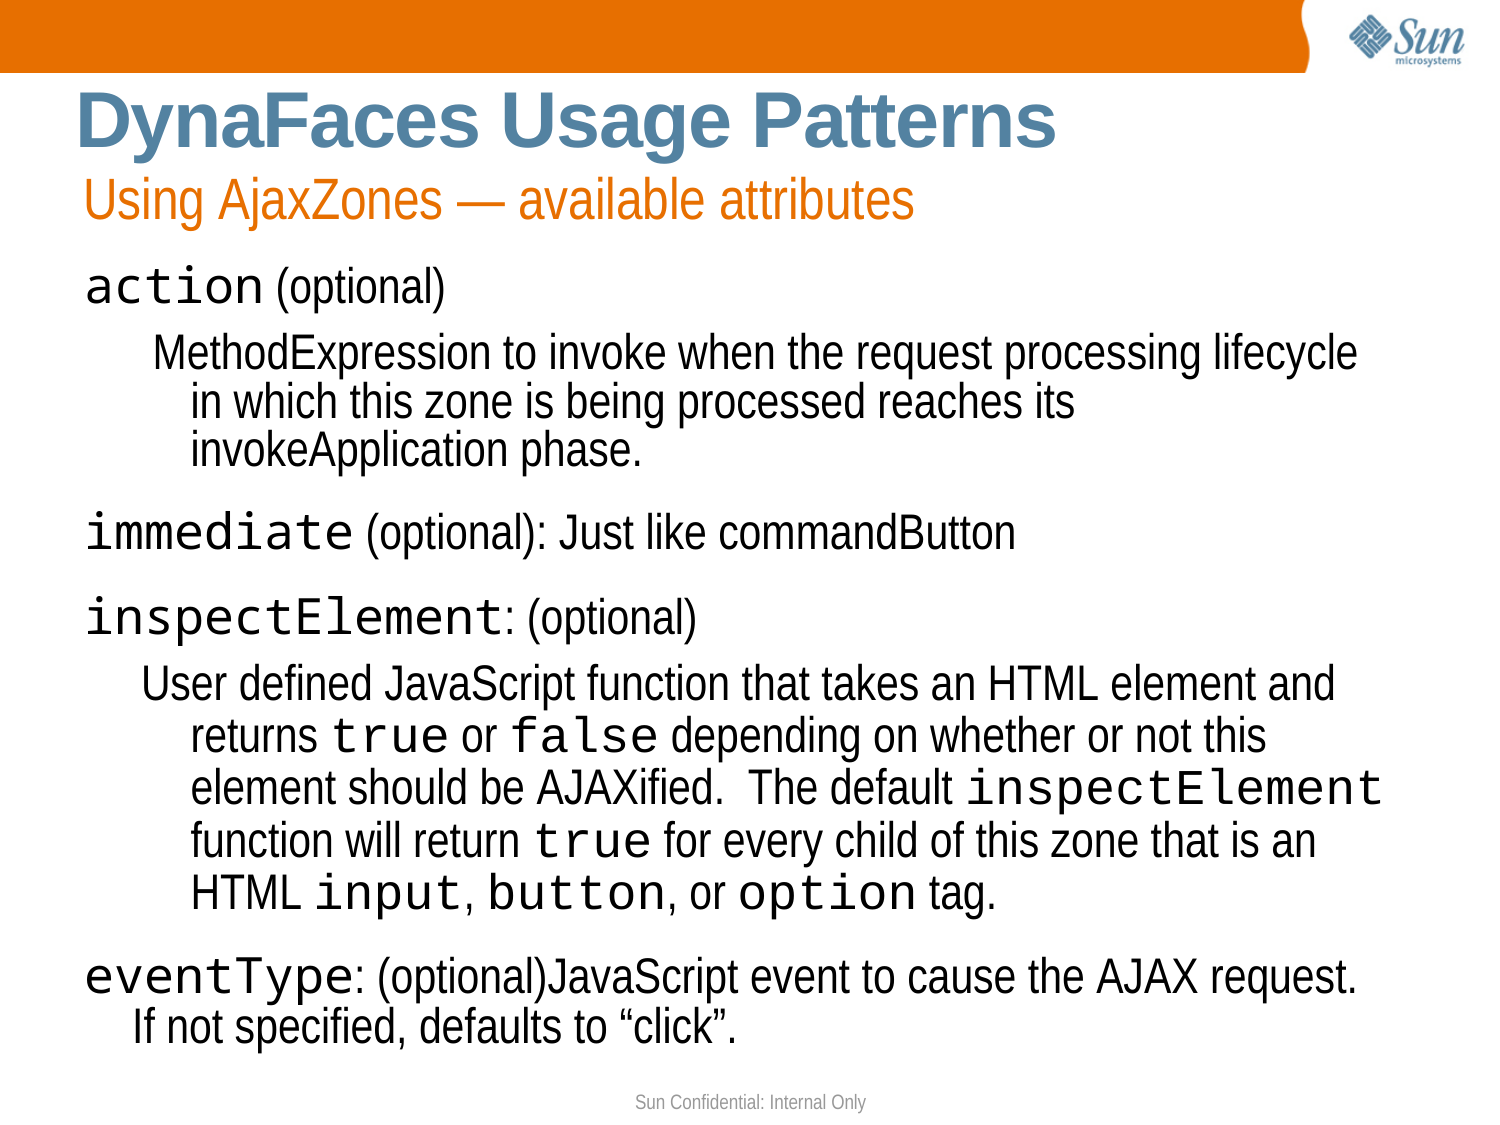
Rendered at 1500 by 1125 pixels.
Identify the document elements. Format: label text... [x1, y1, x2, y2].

picture [0, 0, 1500, 73]
title DynaFaces Usage Patterns [75, 83, 1437, 188]
text_box Using AjaxZones — available attributes [83, 174, 1351, 242]
list action (optional) MethodExpression to invoke when the request processing lifecycle in which this zone is being processed reaches its invokeApplication phase. immediate (optional): Just like commandButton inspectElement: (optional) User defined JavaScript function that takes an HTML element and returns true or false depending on whether or not this element should be AJAXified. The default inspectElement function will return true for every child of this zone that is an HTML input, button, or option tag. eventType: (optional)JavaScript event to cause the AJAX request. If not specified, defaults to “click”. [64, 257, 1402, 1088]
